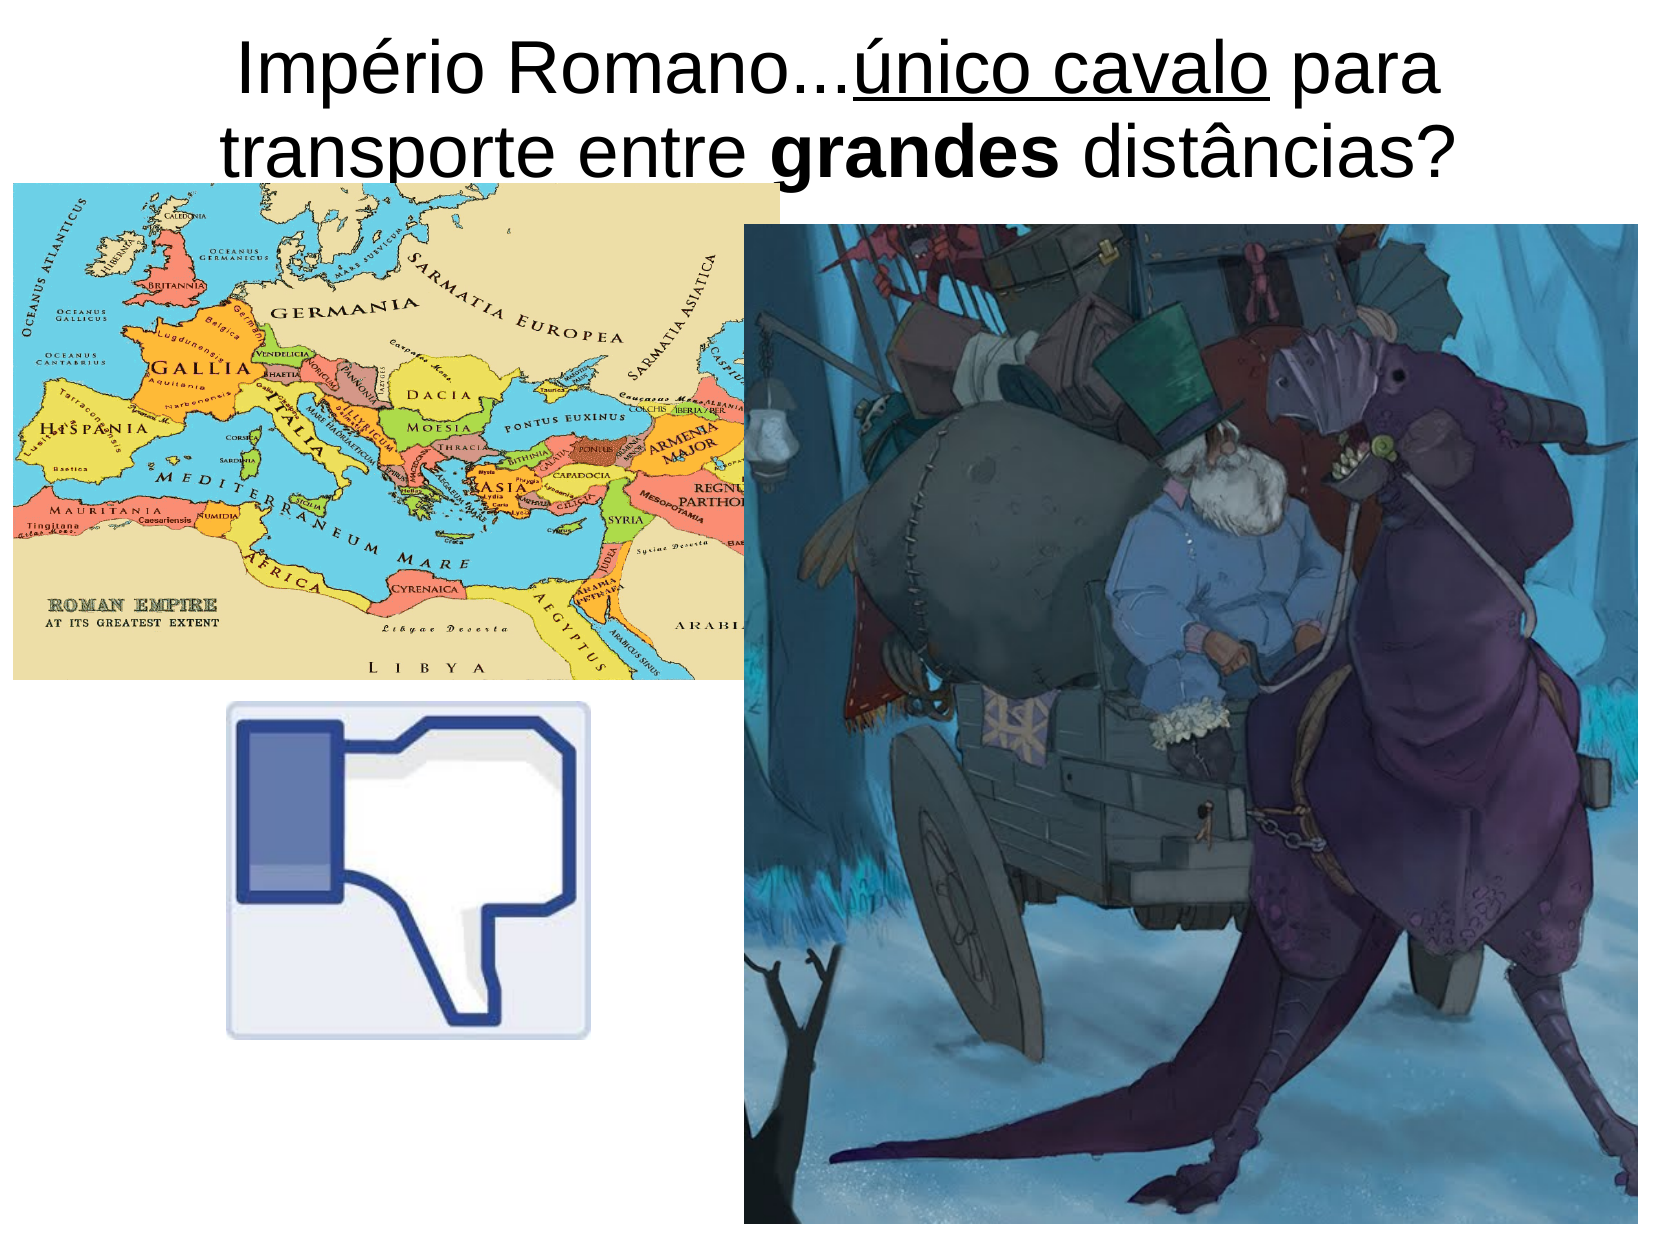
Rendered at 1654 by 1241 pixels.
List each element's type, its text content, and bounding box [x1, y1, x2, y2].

title Império Romano...único cavalo para transporte entre grandes distâncias? [94, 5, 1583, 213]
picture [13, 183, 1638, 1224]
picture [226, 701, 591, 1040]
